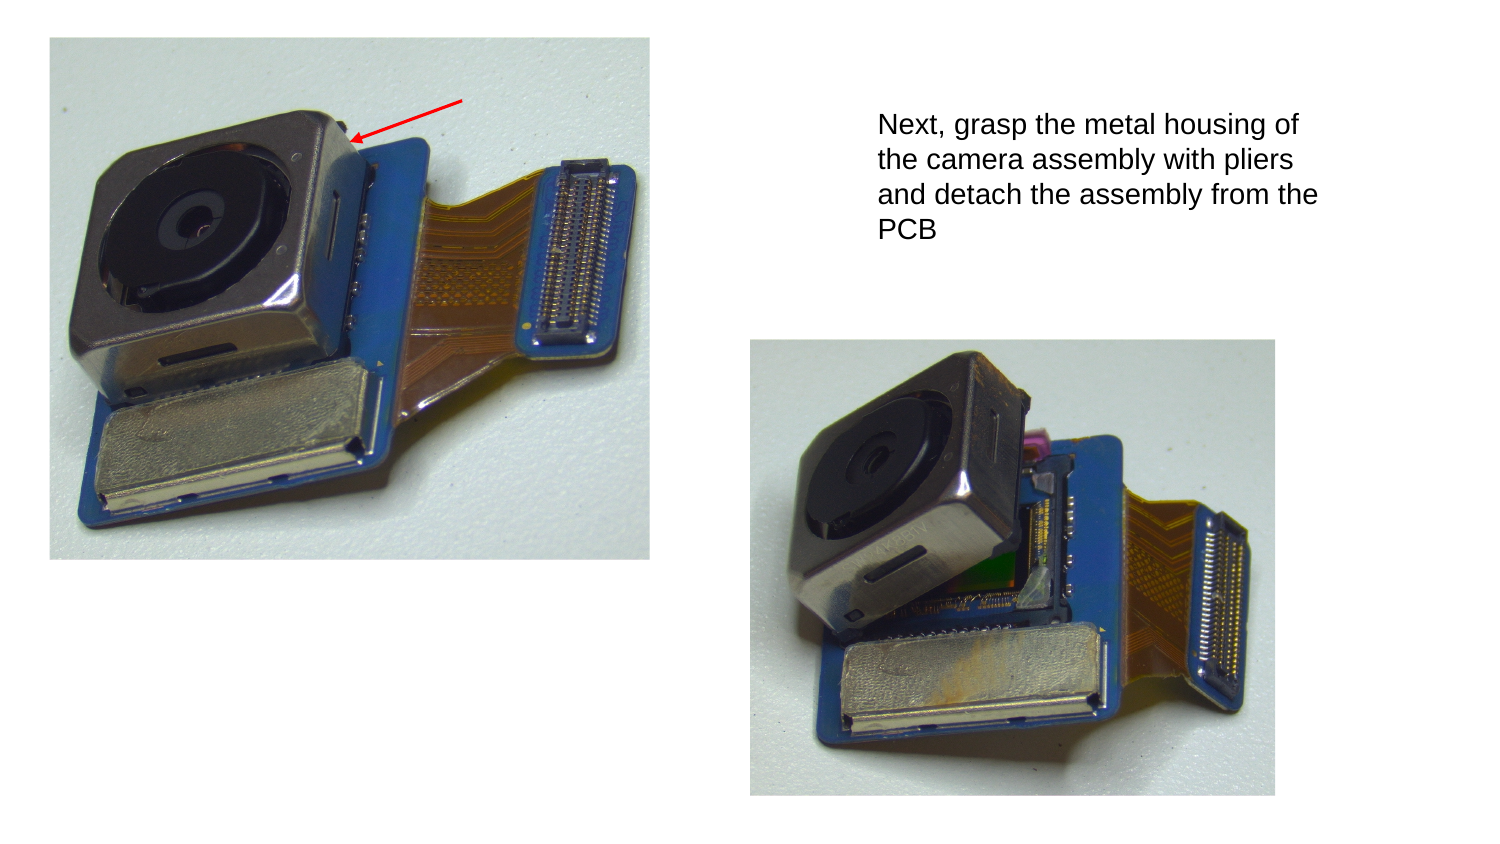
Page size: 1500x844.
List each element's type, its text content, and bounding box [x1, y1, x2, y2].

picture [49, 37, 650, 560]
picture [750, 339, 1276, 796]
text_box Next, grasp the metal housing of the camera assembly with pliers and detach the assembly from the PCB [862, 90, 1351, 261]
